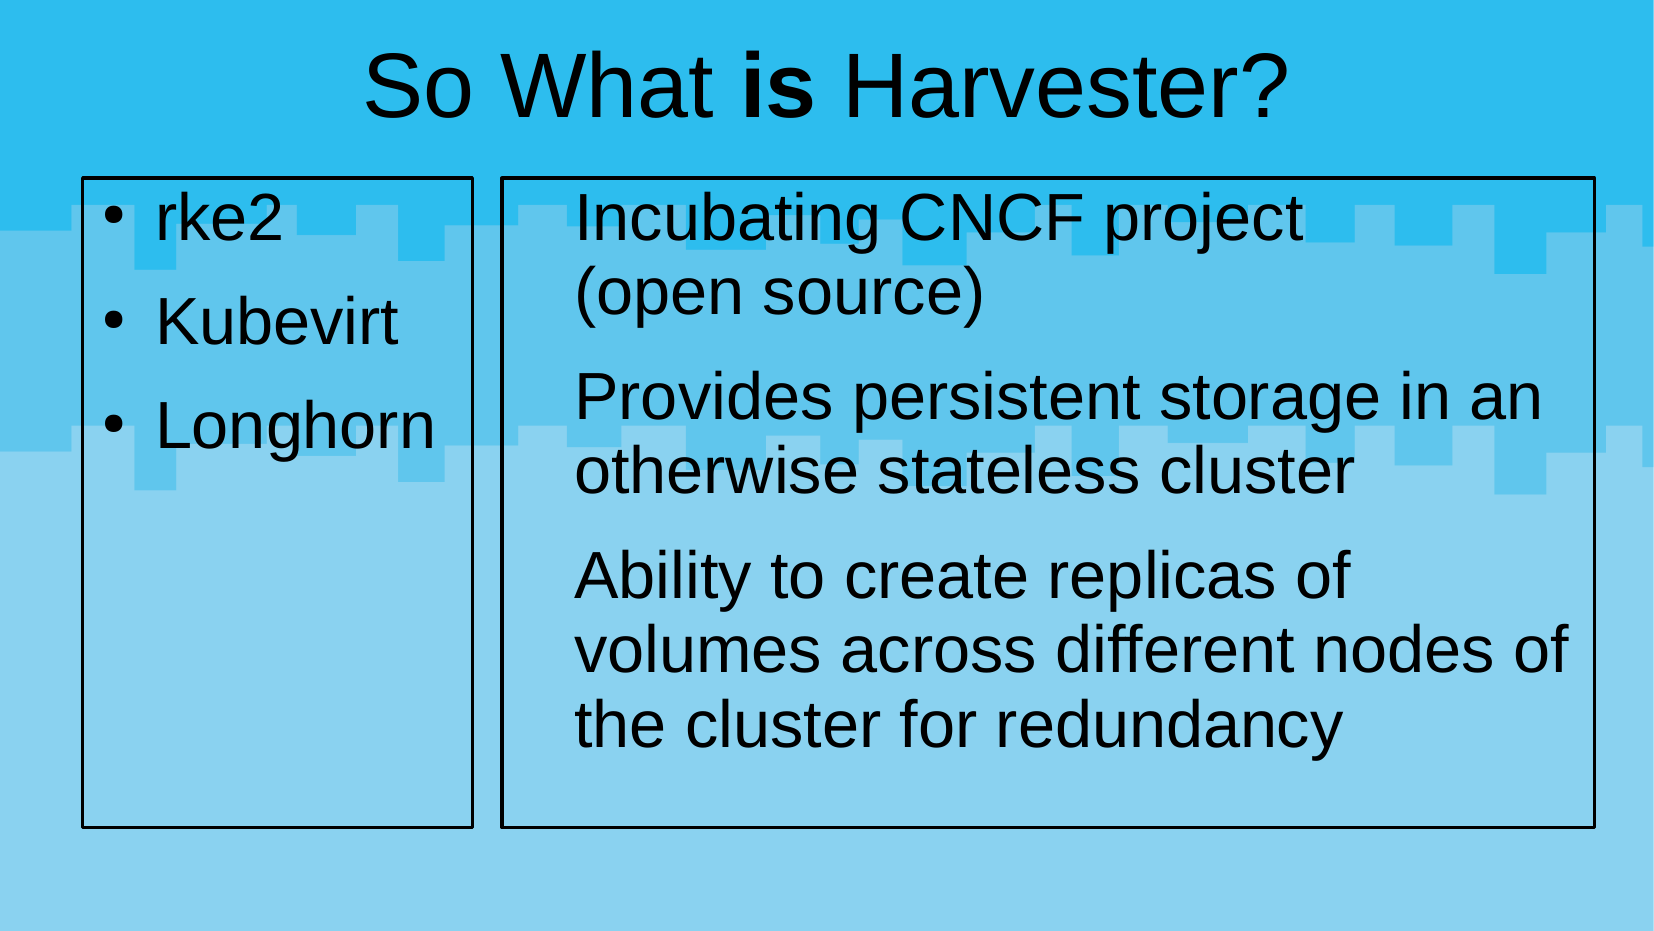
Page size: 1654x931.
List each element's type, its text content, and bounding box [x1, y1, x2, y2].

list Incubating CNCF project (open source) Provides persistent storage in an otherwise stateless cluster Ability to create replicas of volumes across different nodes of the cluster for redundancy [501, 177, 1595, 828]
picture [0, 0, 1654, 931]
title So What is Harvester? [82, 8, 1571, 164]
list rke2 Kubevirt Longhorn [82, 177, 473, 828]
